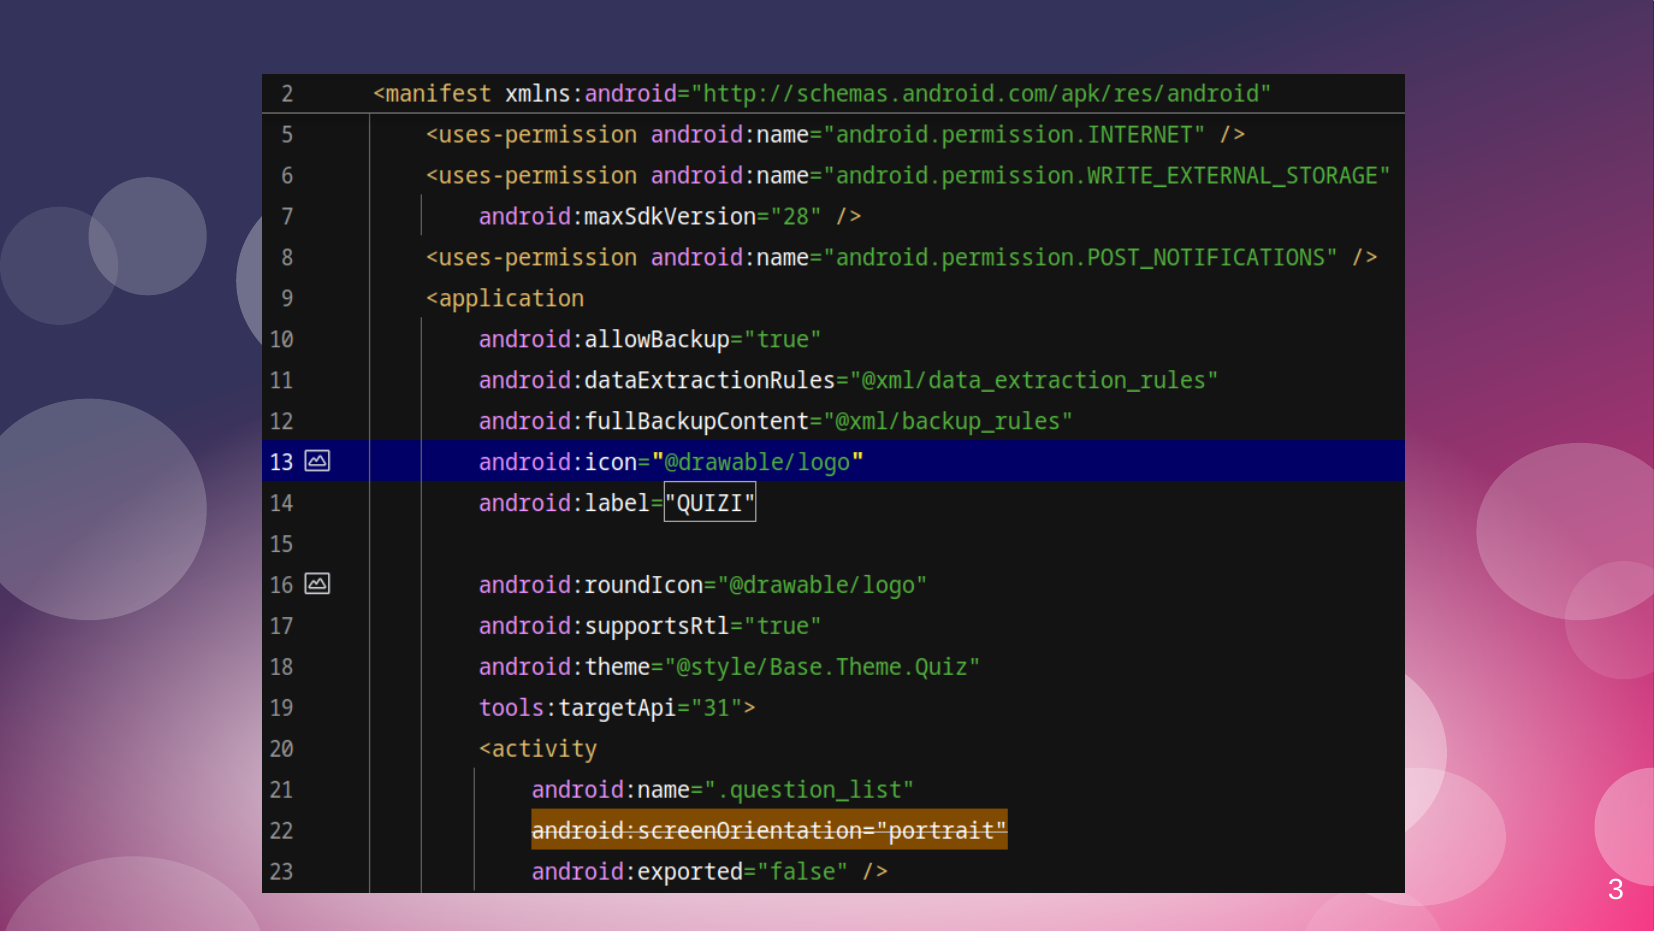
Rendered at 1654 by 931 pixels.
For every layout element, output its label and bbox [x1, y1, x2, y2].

picture [262, 74, 1405, 893]
